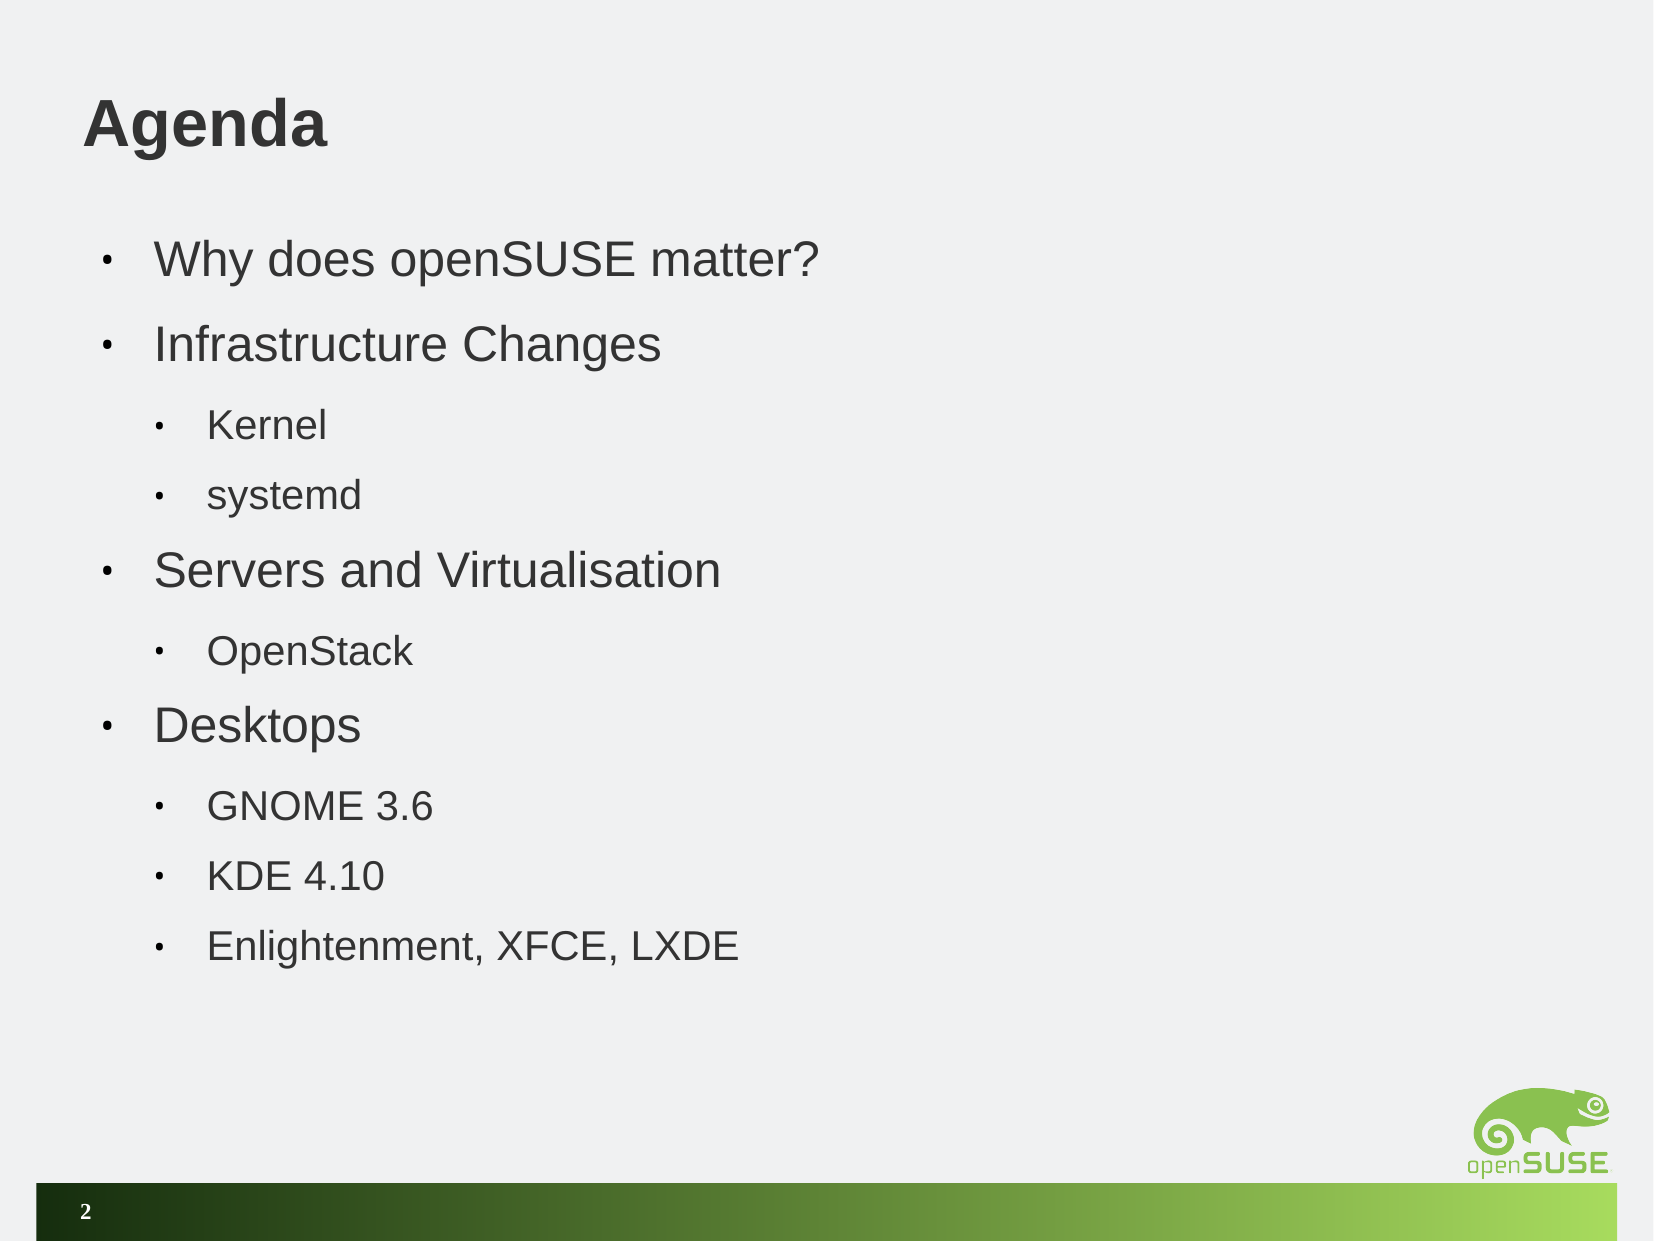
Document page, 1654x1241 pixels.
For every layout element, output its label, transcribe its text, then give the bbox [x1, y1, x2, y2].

picture [0, 0, 1654, 1241]
list Why does openSUSE matter? Infrastructure Changes Kernel systemd Servers and Virtualisation OpenStack Desktops GNOME 3.6 KDE 4.10 Enlightenment, XFCE, LXDE [82, 231, 1571, 1050]
title Agenda [82, 49, 1571, 198]
